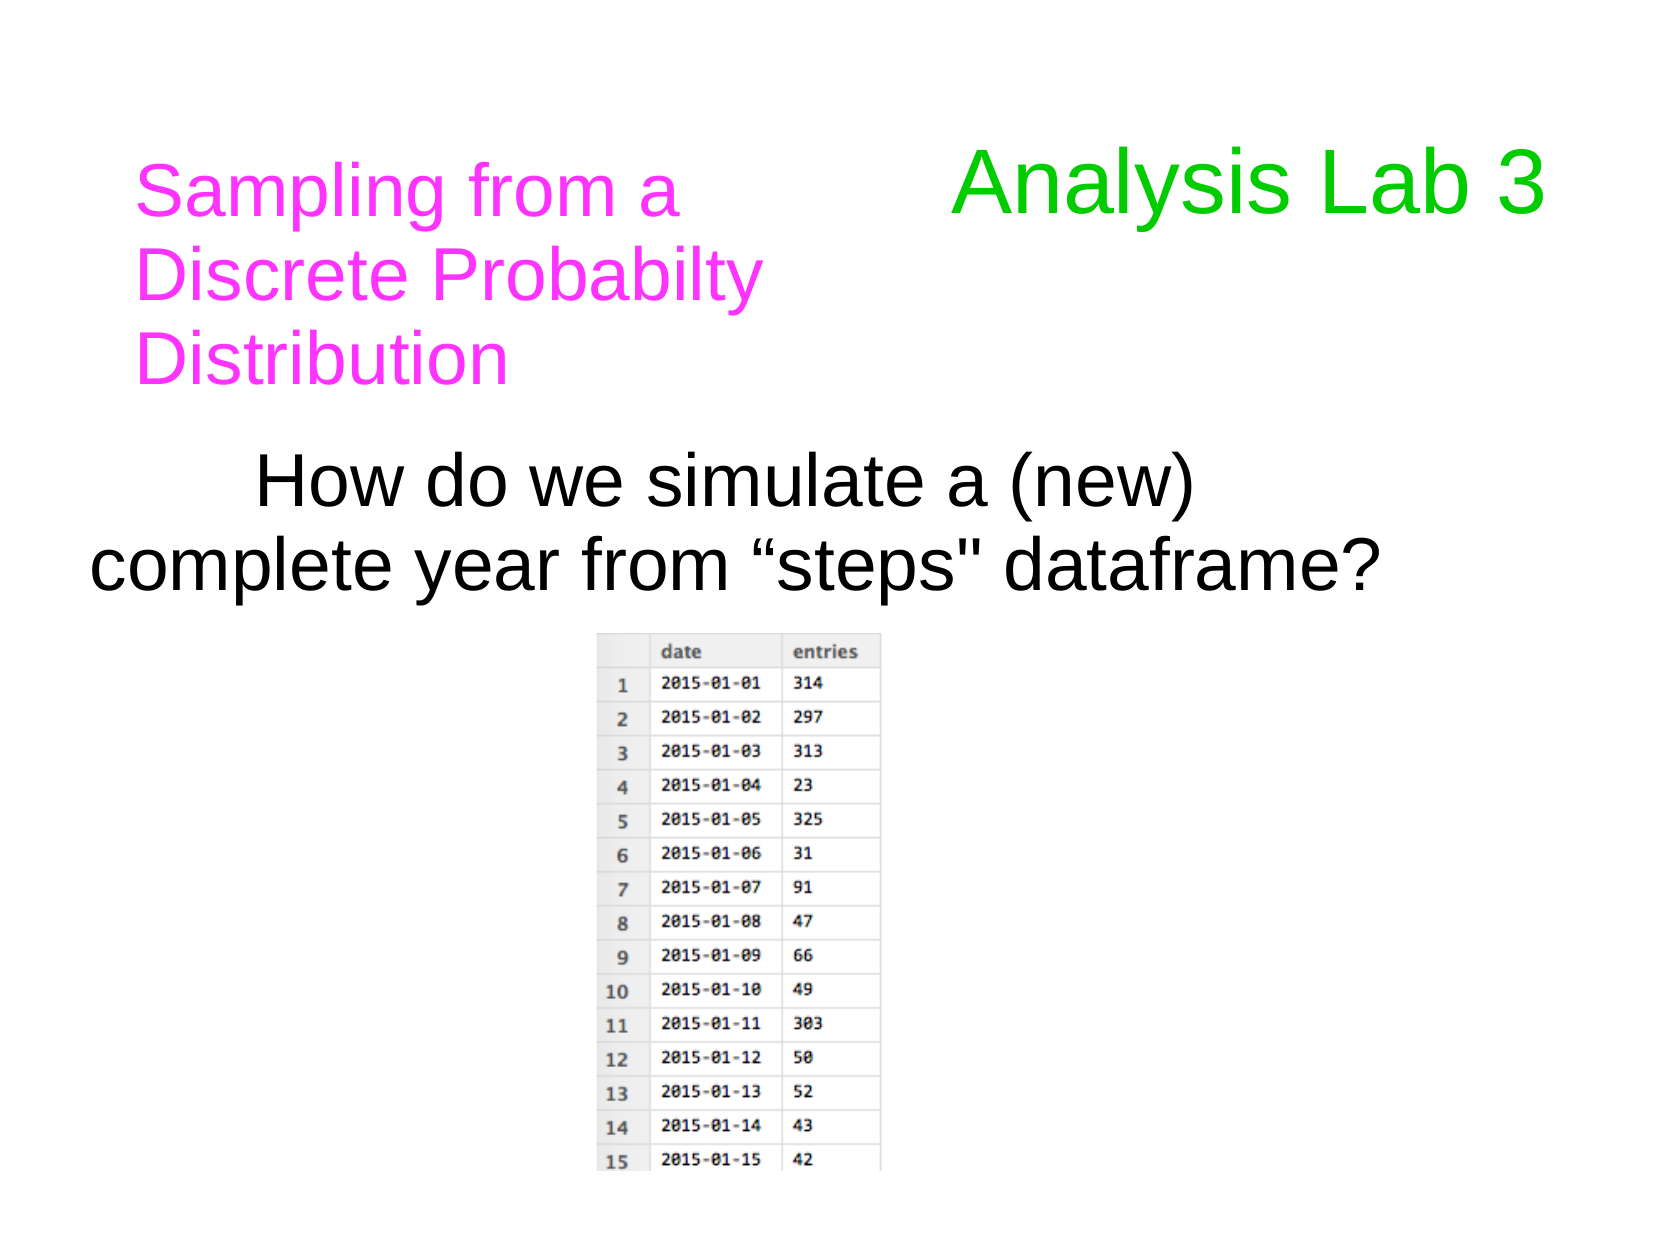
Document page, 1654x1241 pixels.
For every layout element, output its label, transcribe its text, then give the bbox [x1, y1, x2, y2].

title Analysis Lab 3 [60, 77, 1549, 286]
picture [596, 633, 917, 1171]
text_box Sampling from a Discrete Probabilty Distribution [120, 140, 1006, 431]
text_box How do we simulate a (new) complete year from “steps" dataframe? [74, 431, 1578, 615]
